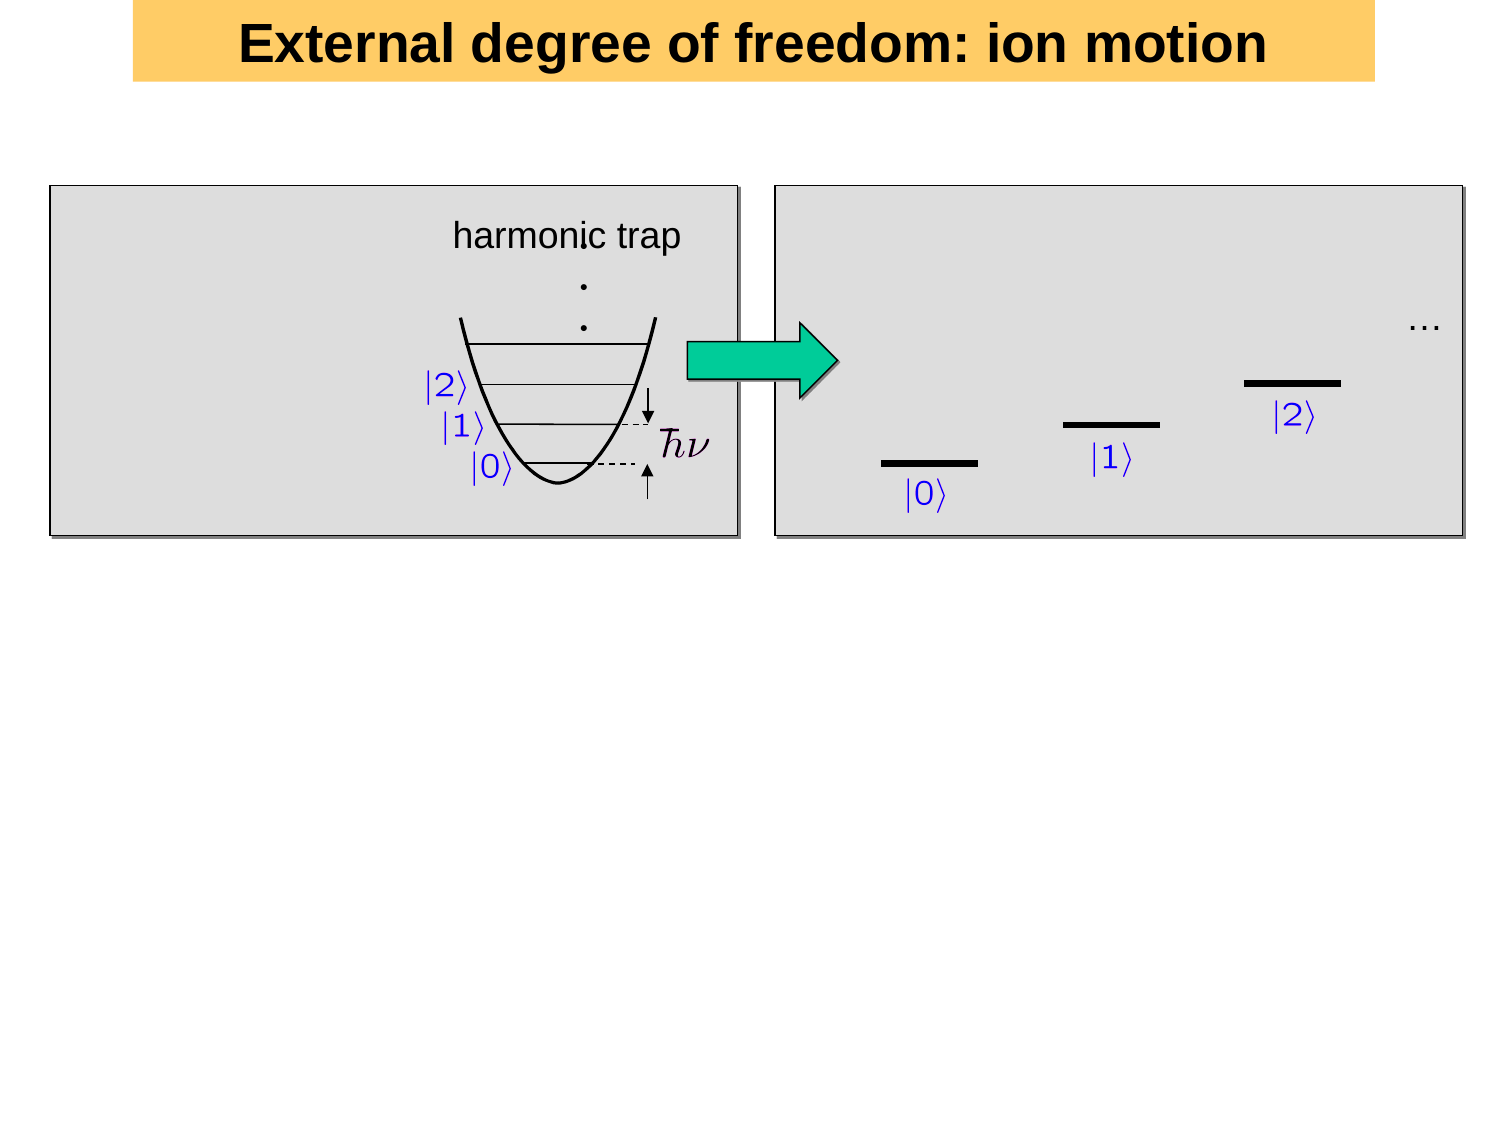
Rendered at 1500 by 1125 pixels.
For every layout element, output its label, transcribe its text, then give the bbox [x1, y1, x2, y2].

picture [658, 426, 711, 458]
text_box  [523, 223, 606, 351]
picture [427, 370, 466, 405]
text_box … [1391, 285, 1459, 346]
picture [1093, 442, 1131, 477]
text_box [49, 185, 738, 536]
picture [907, 478, 945, 513]
text_box [774, 185, 1463, 536]
picture [473, 451, 511, 486]
text_box harmonic trap [437, 203, 697, 264]
picture [1275, 400, 1314, 435]
picture [444, 411, 483, 445]
text_box External degree of freedom: ion motion [132, 0, 1375, 82]
